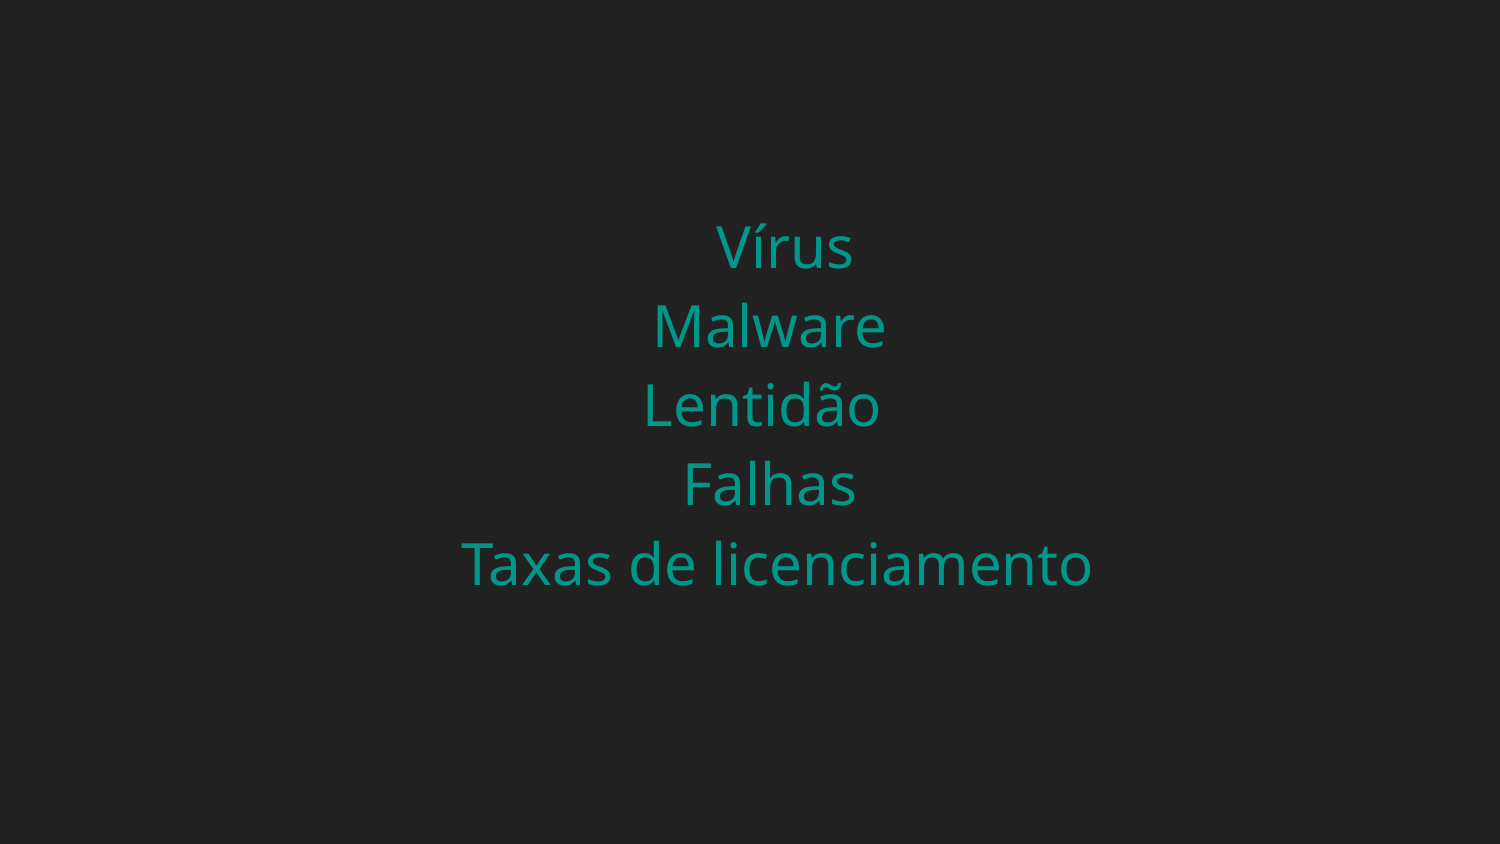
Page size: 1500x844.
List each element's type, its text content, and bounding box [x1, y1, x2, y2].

title Vírus Malware Lentidão Falhas Taxas de licenciamento [444, 181, 1111, 627]
